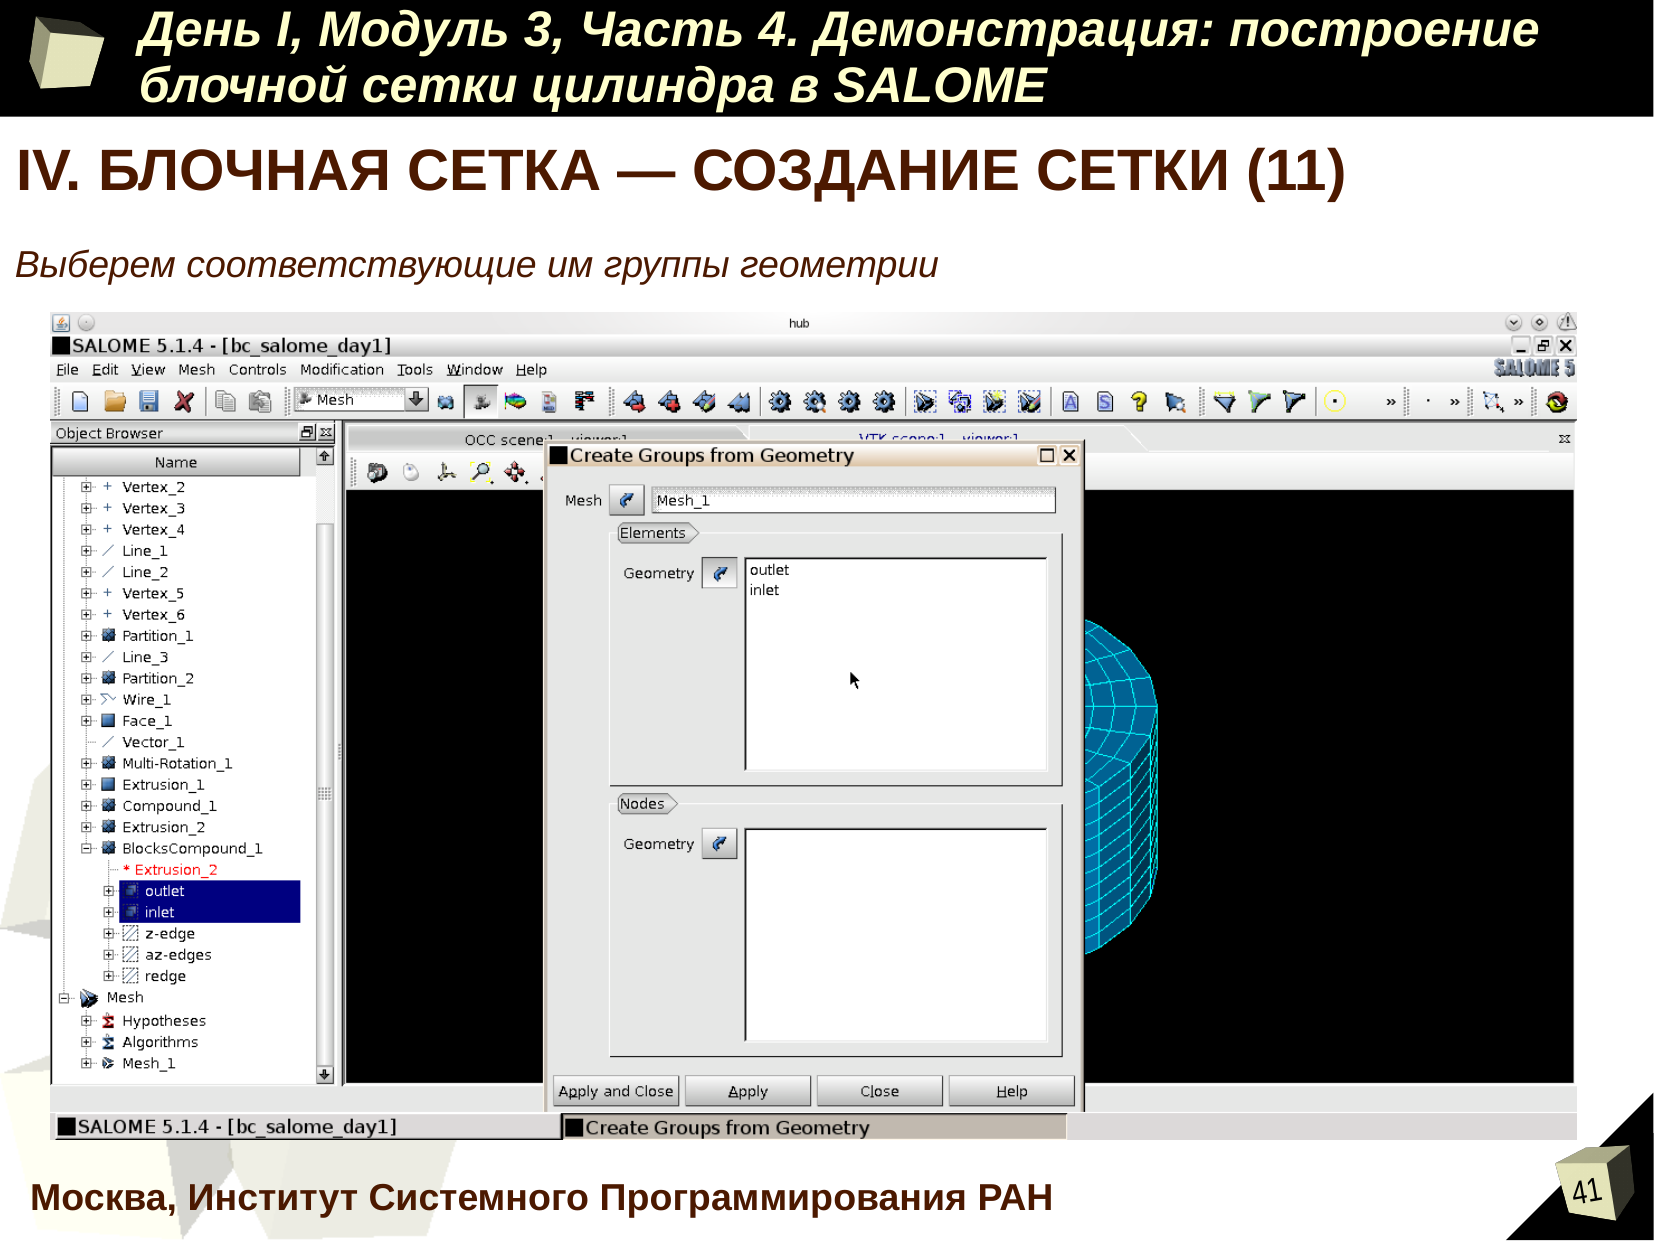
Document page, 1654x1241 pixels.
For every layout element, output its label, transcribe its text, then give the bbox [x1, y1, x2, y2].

text_box IV. БЛОЧНАЯ СЕТКА — СОЗДАНИЕ СЕТКИ (11) [1, 130, 1654, 211]
picture [0, 312, 1577, 1241]
text_box Выберем соответствующие им группы геометрии [0, 236, 1654, 294]
picture [464, 1193, 472, 1198]
